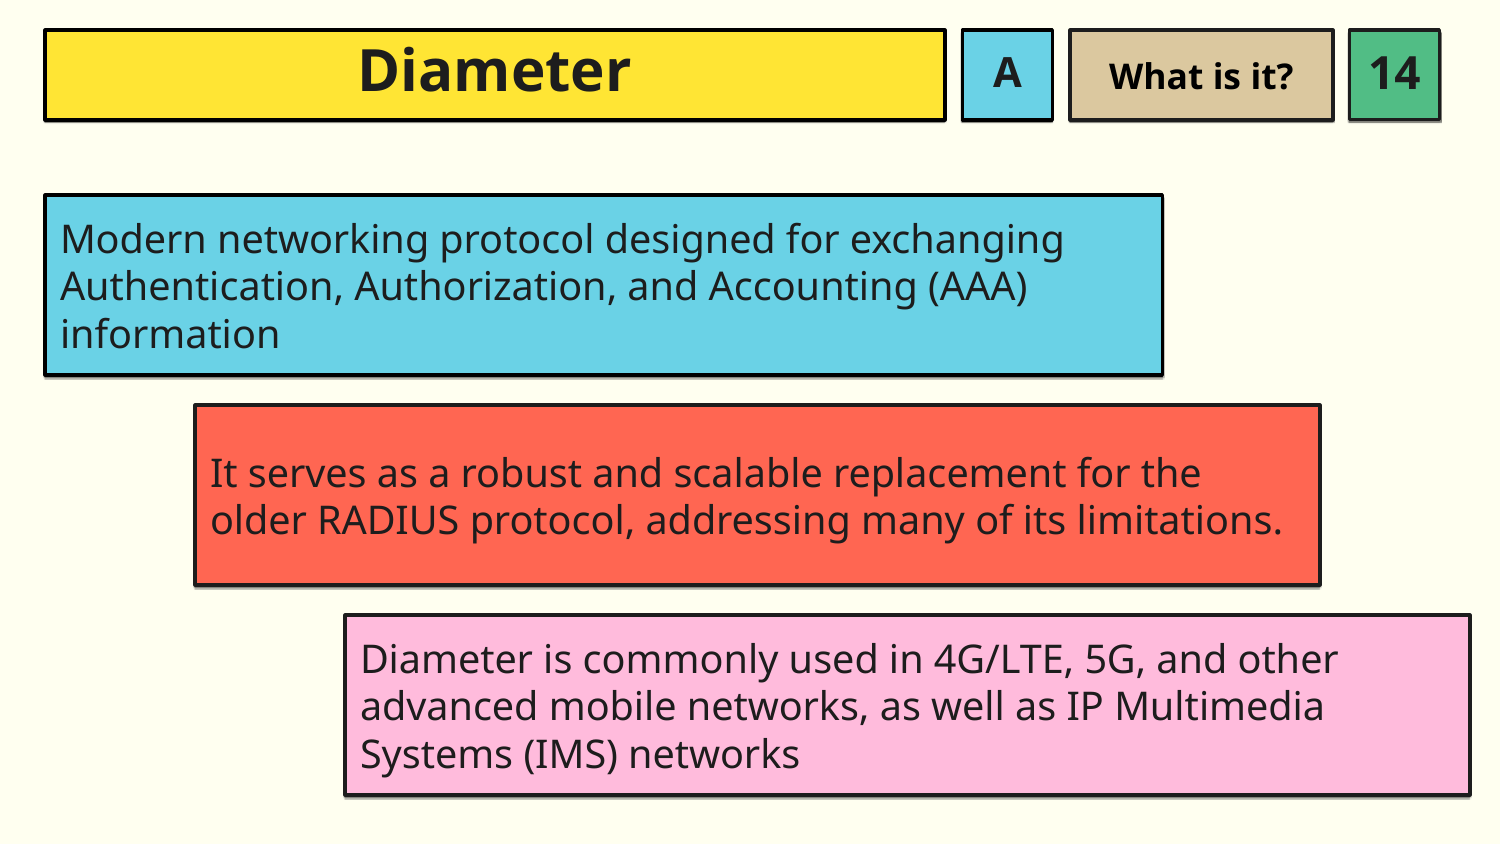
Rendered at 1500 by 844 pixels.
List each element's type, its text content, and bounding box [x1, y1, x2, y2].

list Diameter is commonly used in 4G/LTE, 5G, and other advanced mobile networks, as well as IP Multimedia Systems (IMS) networks [345, 615, 1470, 795]
title Diameter [45, 30, 945, 120]
list It serves as a robust and scalable replacement for the older RADIUS protocol, addressing many of its limitations. [195, 405, 1320, 585]
list Modern networking protocol designed for exchanging Authentication, Authorization, and Accounting (AAA) information [45, 195, 1163, 375]
title A [962, 30, 1053, 120]
title What is it? [1070, 30, 1334, 120]
